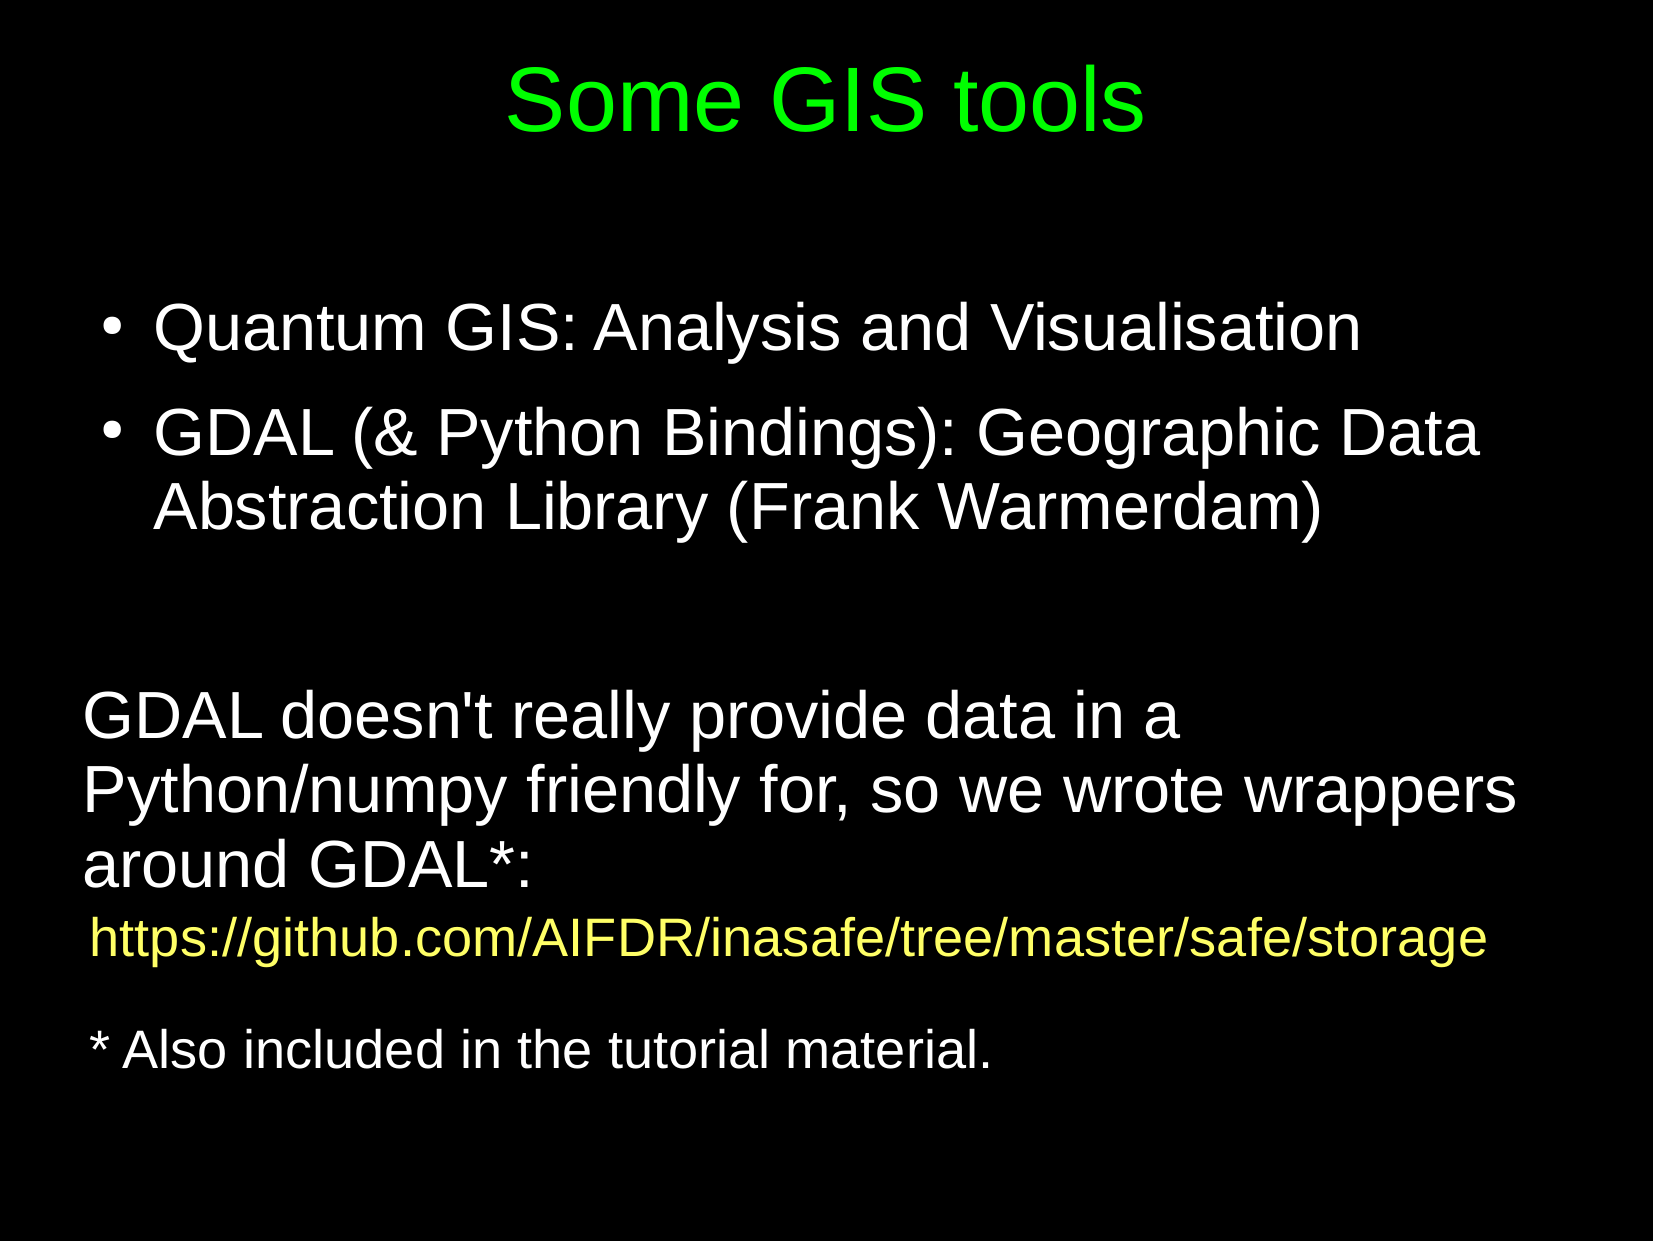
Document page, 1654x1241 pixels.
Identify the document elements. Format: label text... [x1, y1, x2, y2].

list Quantum GIS: Analysis and Visualisation GDAL (& Python Bindings): Geographic Data Abstraction Library (Frank Warmerdam) GDAL doesn't really provide data in a Python/numpy friendly for, so we wrote wrappers around GDAL*: [82, 290, 1571, 900]
list Quantum GIS: Analysis and Visualisation GDAL (& Python Bindings): Geographic Data Abstraction Library (Frank Warmerdam) GDAL doesn't really provide data in a Python/numpy friendly for, so we wrote wrappers around GDAL*: [82, 995, 1571, 1109]
text_box * Also included in the tutorial material. [75, 1012, 1463, 1088]
text_box https://github.com/AIFDR/inasafe/tree/master/safe/storage [75, 900, 1576, 995]
title Some GIS tools [82, 48, 1571, 152]
